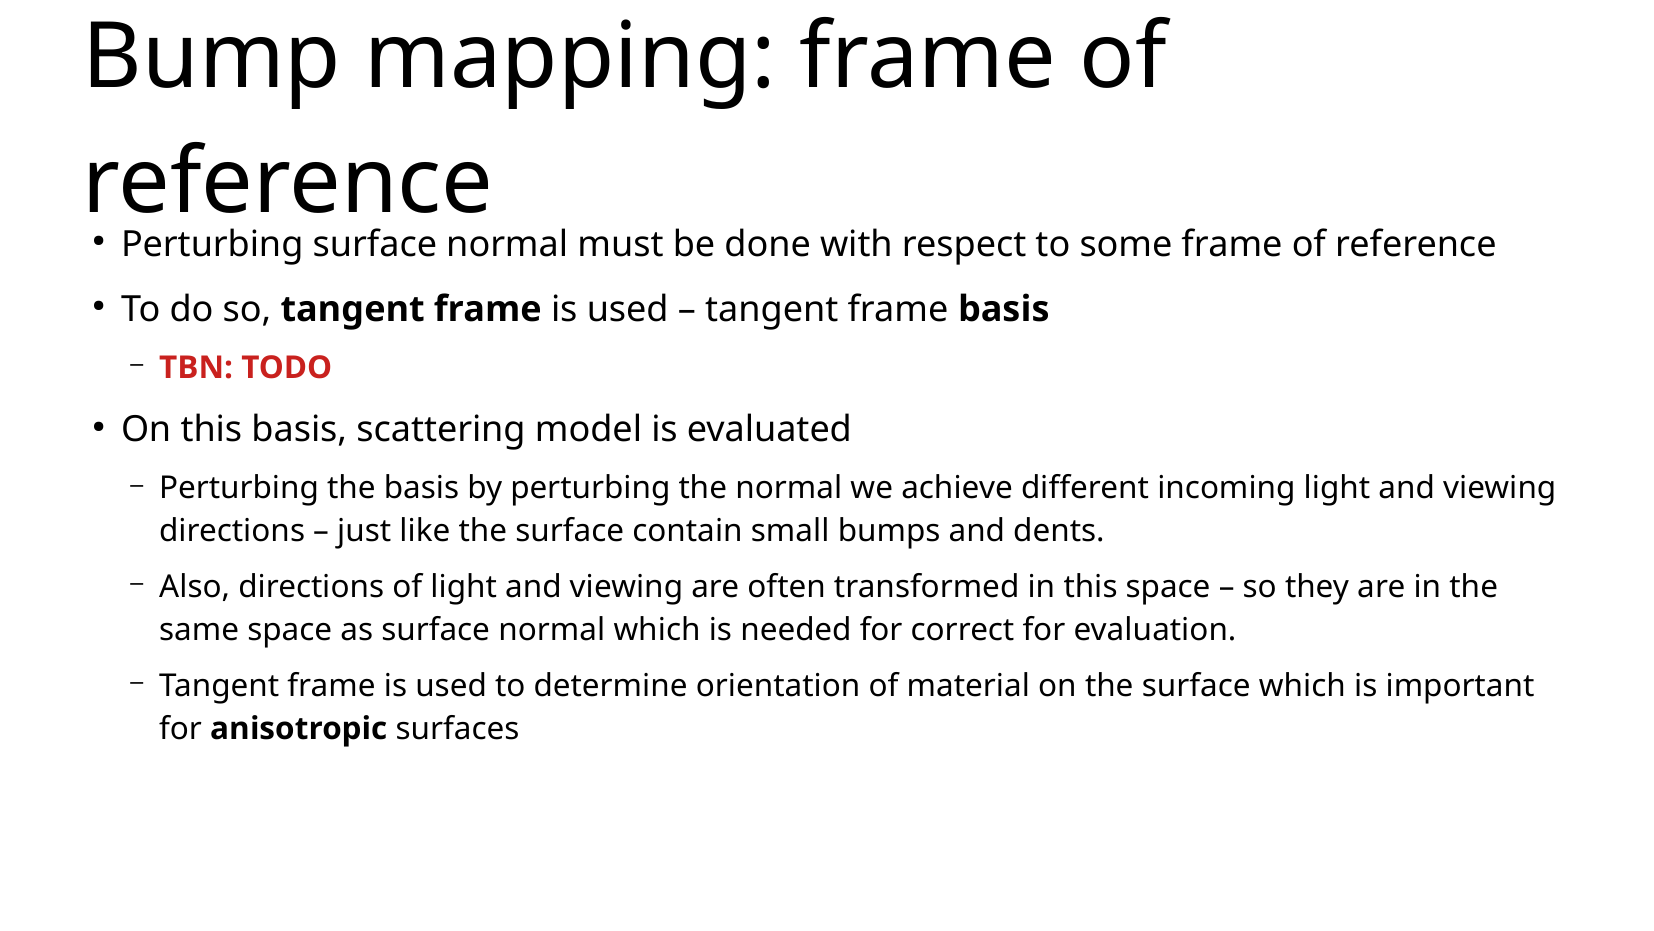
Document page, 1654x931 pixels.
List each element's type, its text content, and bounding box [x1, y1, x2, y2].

title Bump mapping: frame of reference [82, 37, 1571, 193]
list Perturbing surface normal must be done with respect to some frame of reference To do so, tangent frame is used – tangent frame basis TBN: TODO On this basis, scattering model is evaluated Perturbing the basis by perturbing the normal we achieve different incoming light and viewing directions – just like the surface contain small bumps and dents. Also, directions of light and viewing are often transformed in this space – so they are in the same space as surface normal which is needed for correct for evaluation. Tangent frame is used to determine orientation of material on the surface which is important for anisotropic surfaces [82, 217, 1571, 758]
